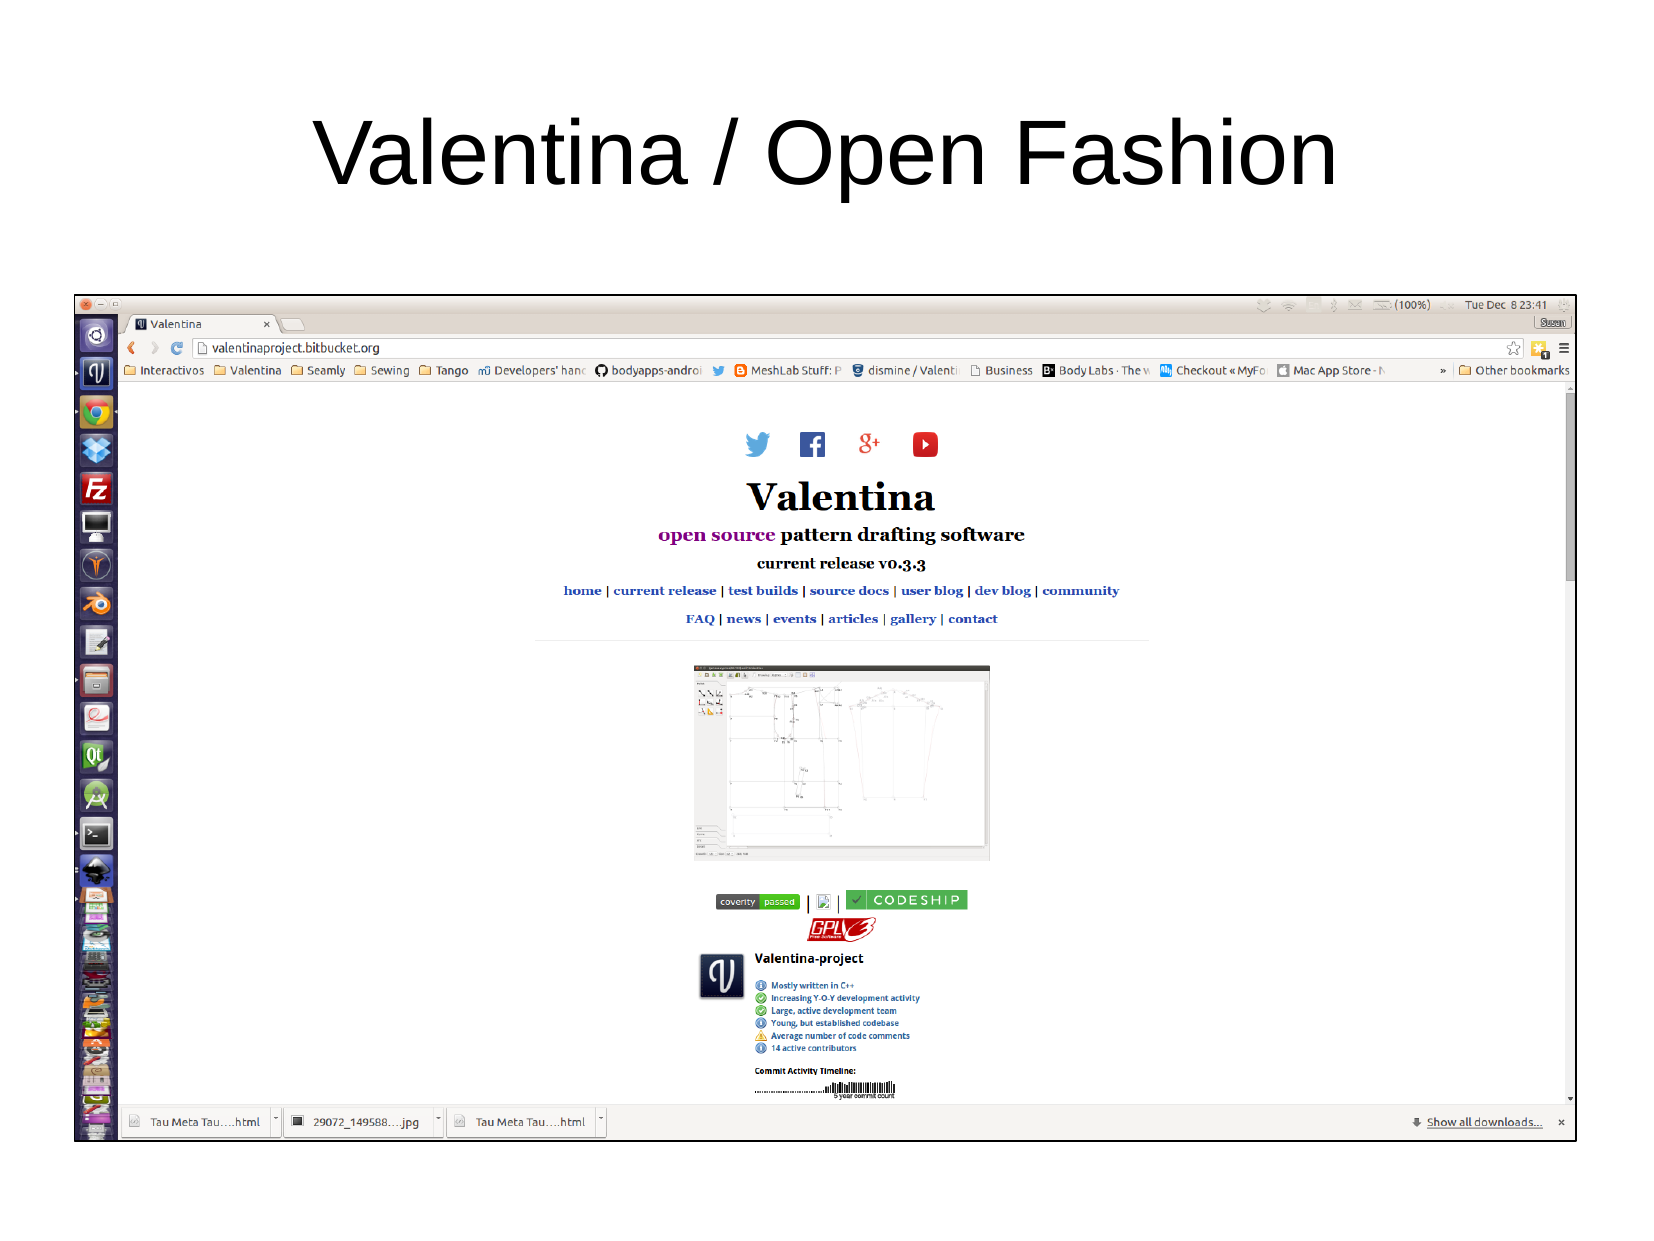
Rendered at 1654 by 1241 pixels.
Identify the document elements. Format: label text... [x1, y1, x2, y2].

picture [75, 295, 1576, 1141]
title Valentina / Open Fashion [82, 49, 1571, 257]
